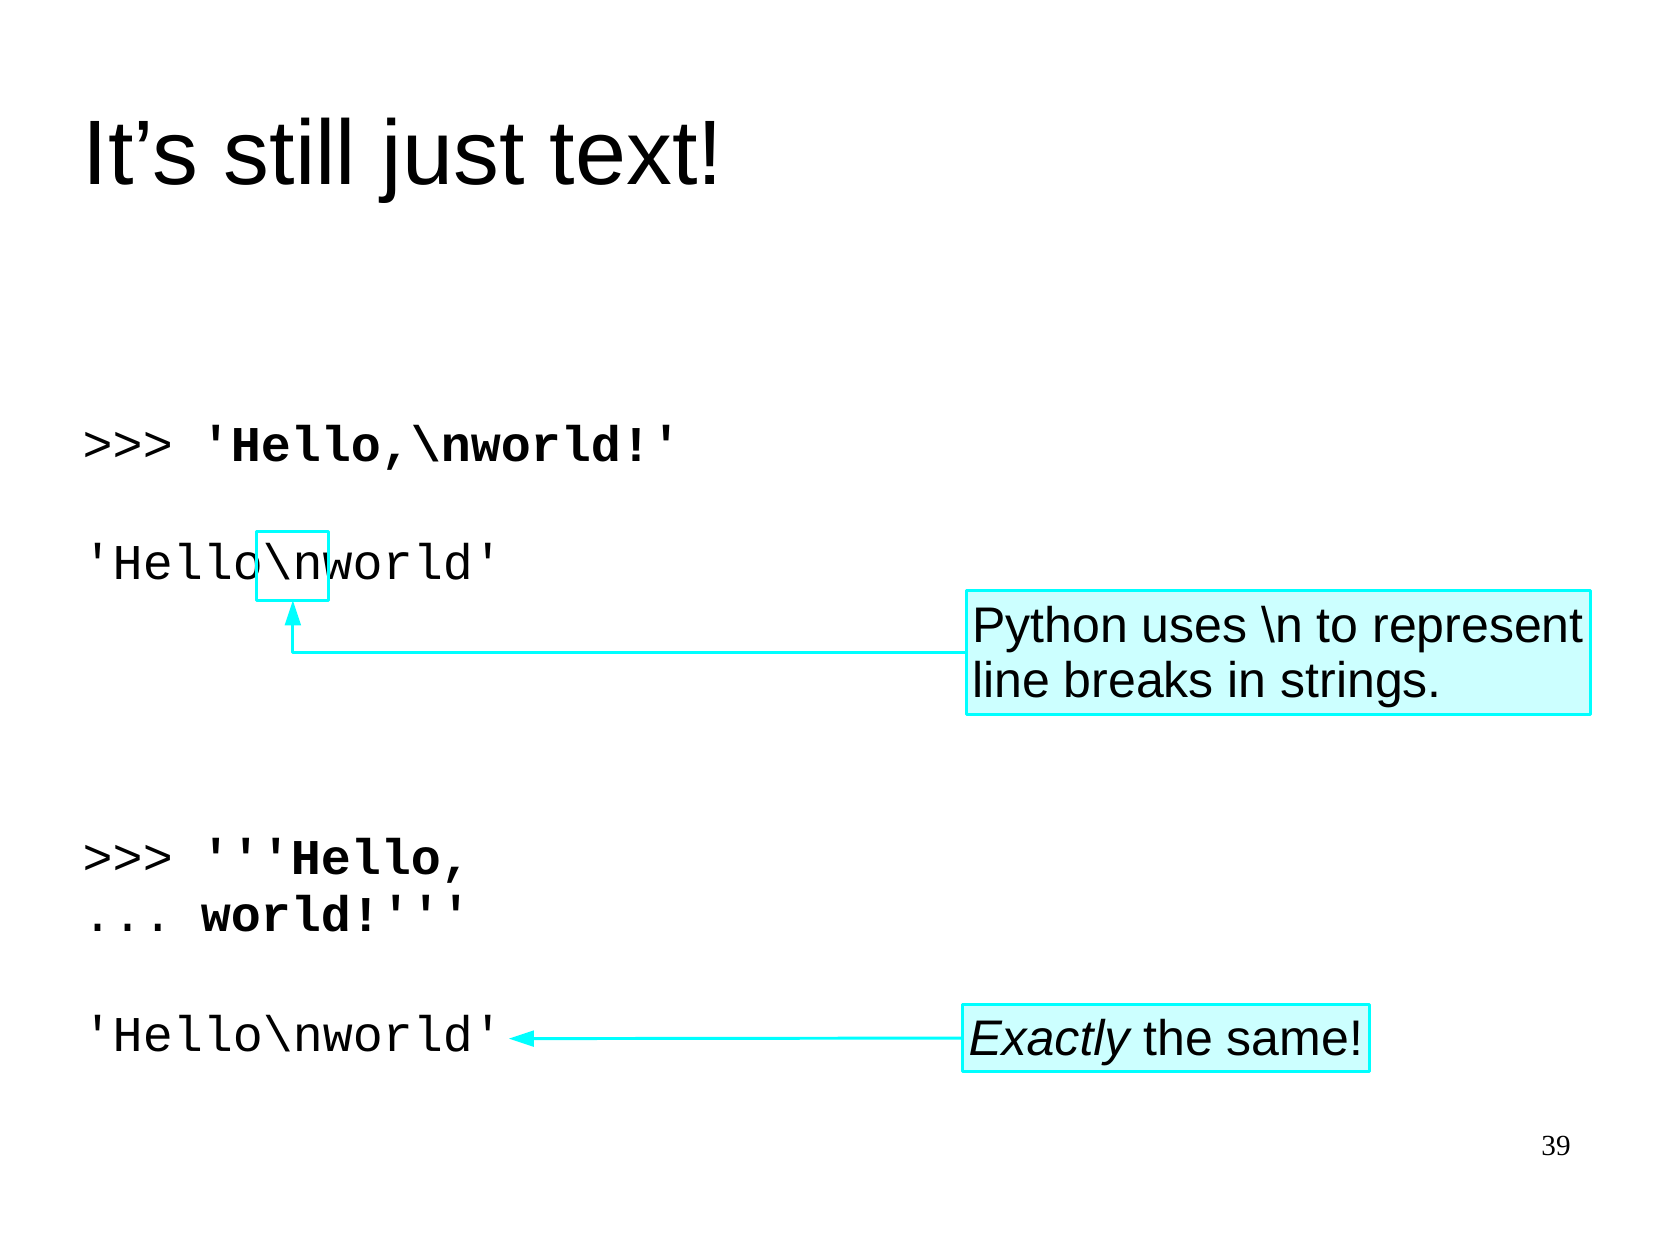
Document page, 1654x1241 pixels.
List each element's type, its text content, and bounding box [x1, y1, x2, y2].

text_box 'Hello [76, 531, 255, 601]
text_box 'Hello,\nworld!' [195, 413, 688, 483]
text_box Exactly the same! [962, 1004, 1370, 1072]
text_box '''Hello, world!''' [195, 827, 477, 953]
text_box \n [256, 531, 329, 601]
text_box 'Hello\nworld' [76, 1004, 510, 1073]
text_box Python uses \n to represent line breaks in strings. [966, 590, 1591, 715]
title It’s still just text! [82, 49, 1571, 257]
text_box >>> ... [76, 827, 179, 953]
text_box >>> [76, 413, 179, 483]
text_box world' [330, 531, 509, 601]
